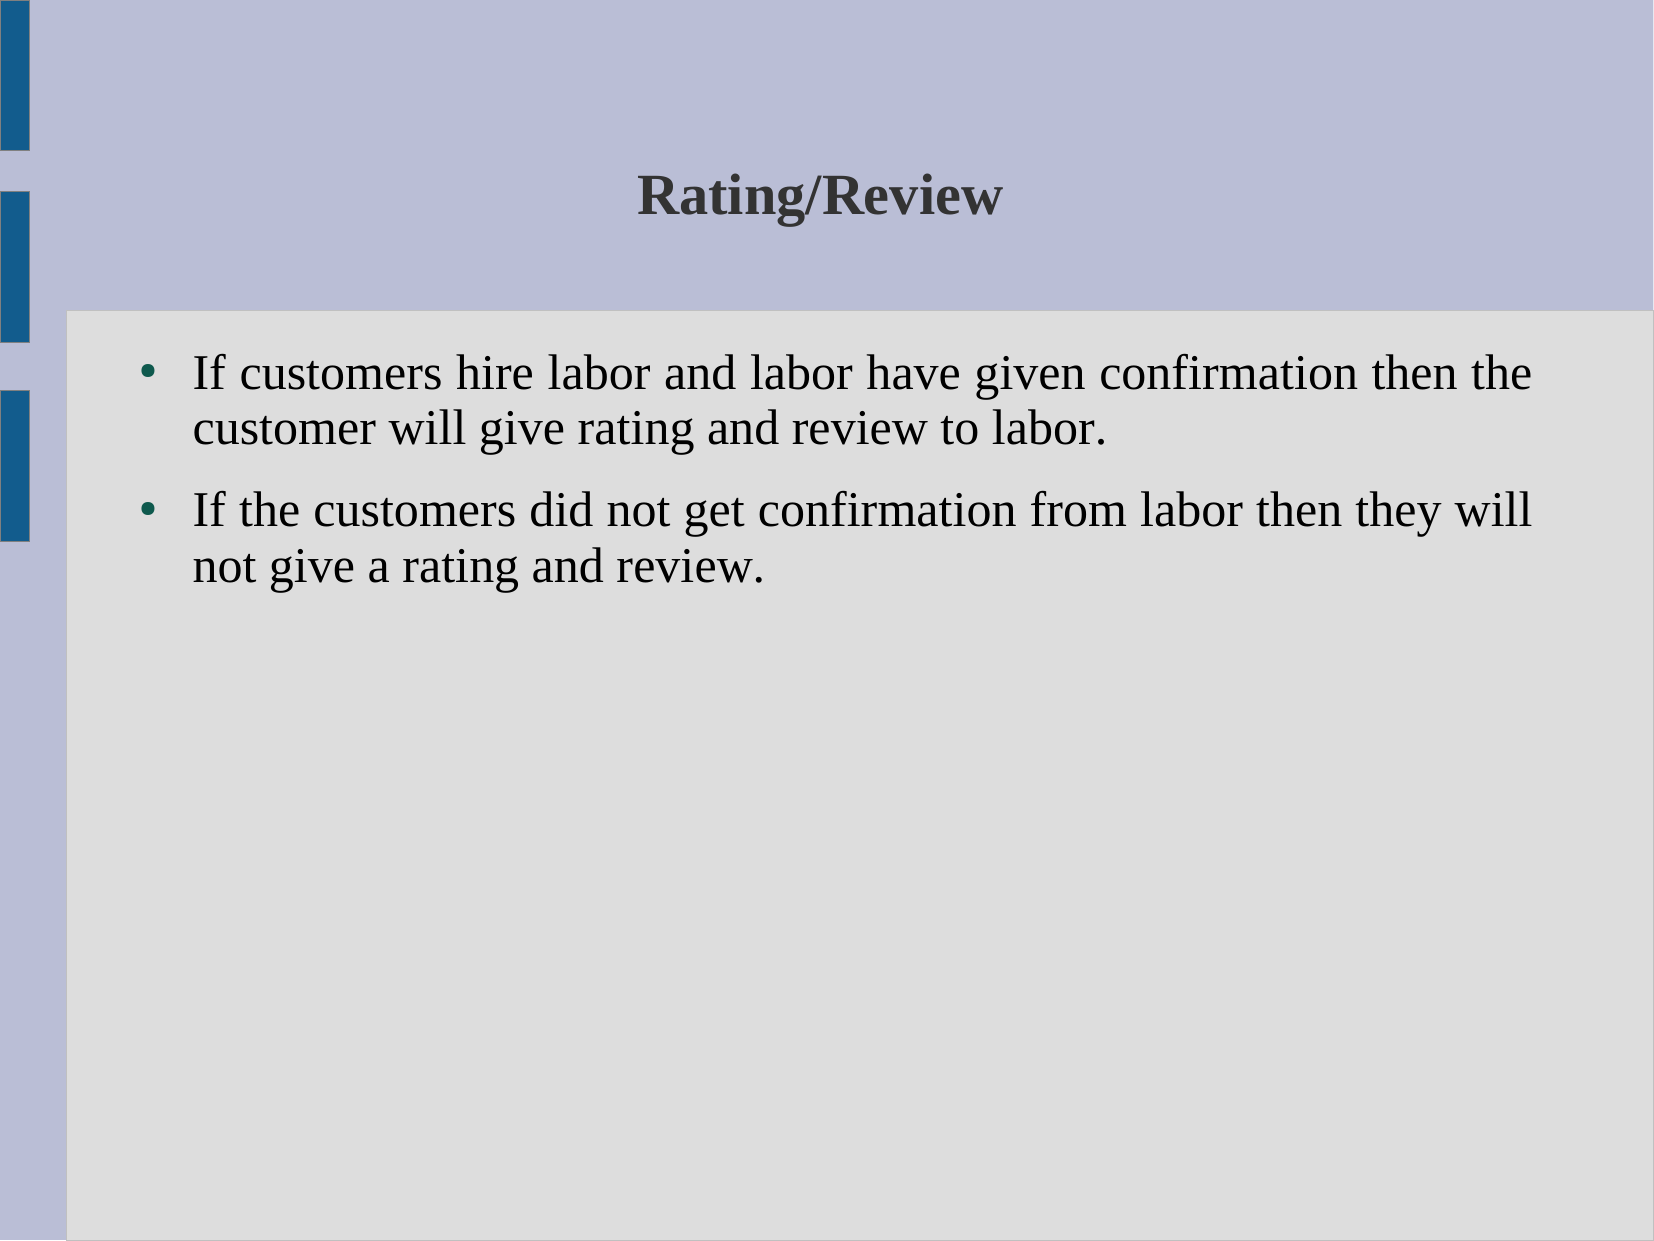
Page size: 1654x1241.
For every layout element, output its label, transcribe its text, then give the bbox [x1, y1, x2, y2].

title Rating/Review [121, 91, 1534, 299]
list If customers hire labor and labor have given confirmation then the customer will give rating and review to labor. If the customers did not get confirmation from labor then they will not give a rating and review. [121, 344, 1534, 1164]
